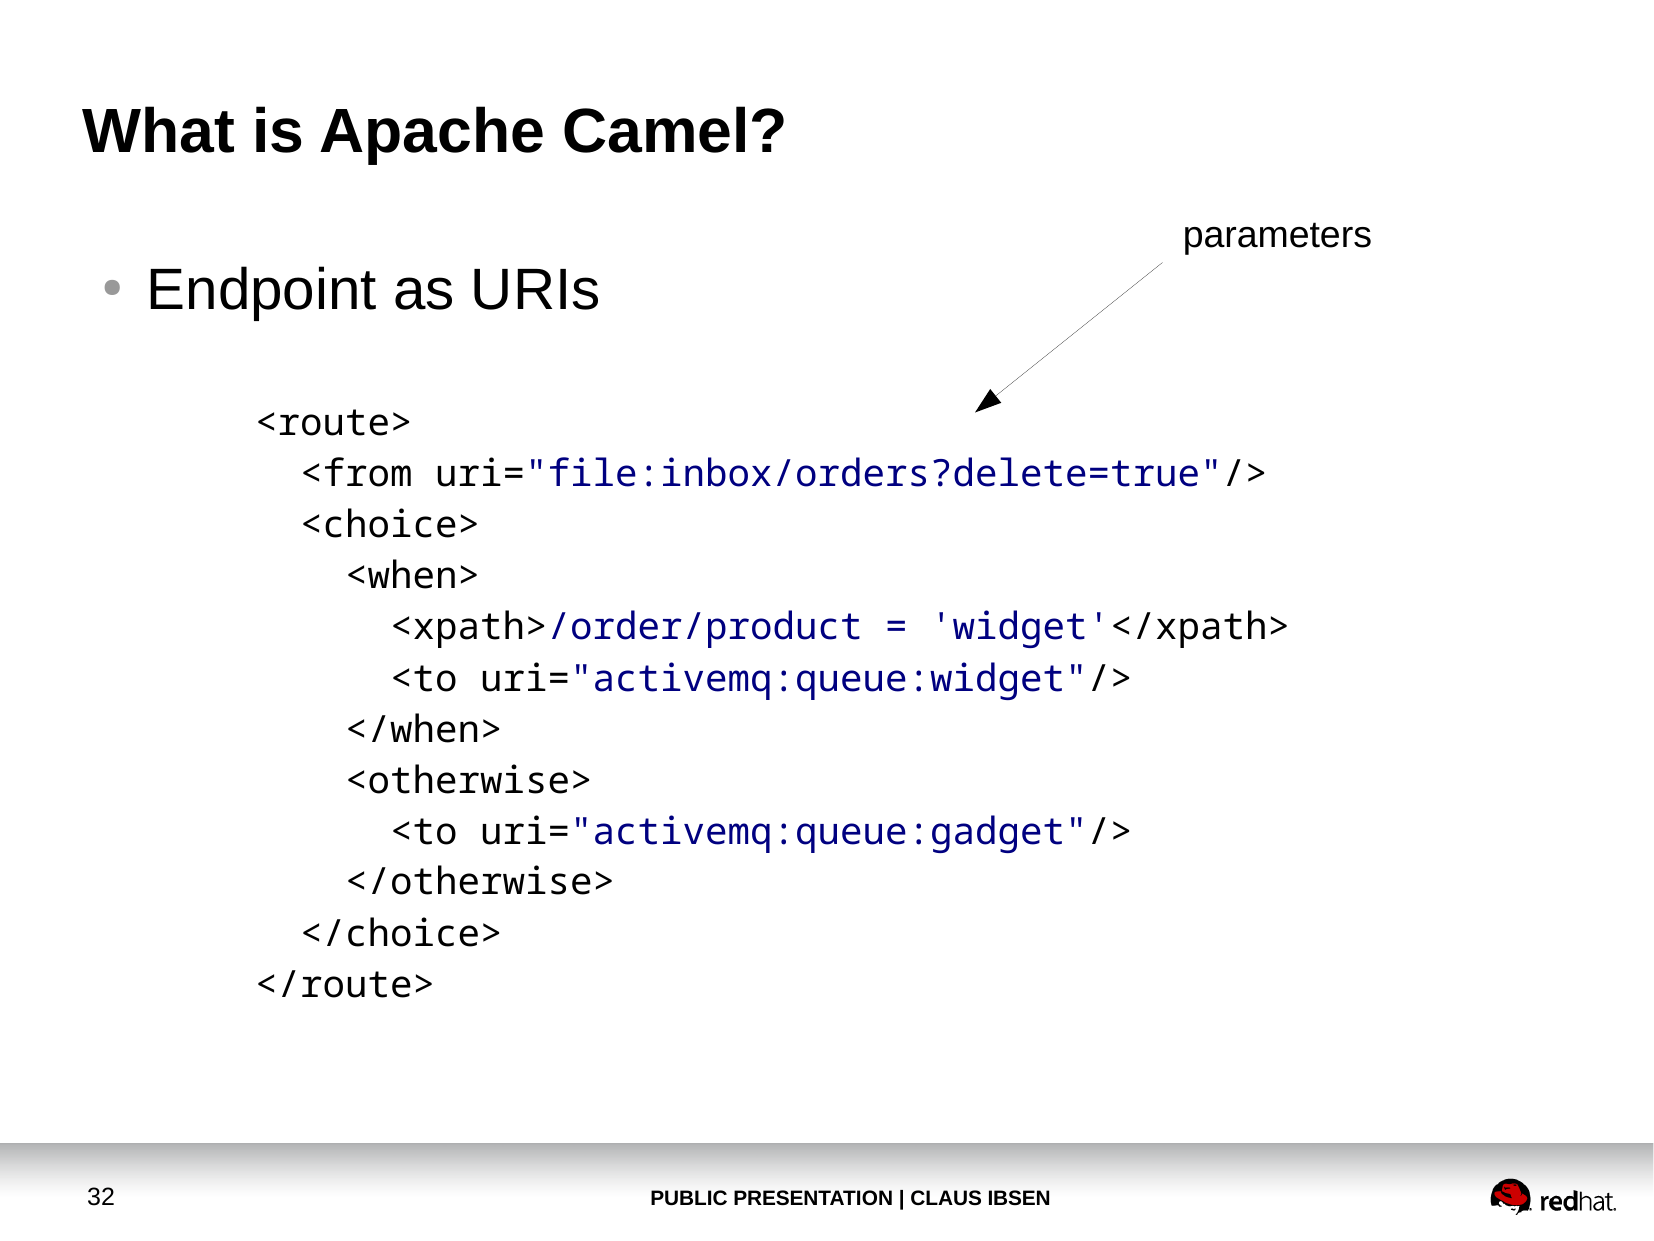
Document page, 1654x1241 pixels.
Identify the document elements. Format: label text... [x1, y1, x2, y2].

text_box parameters [1168, 205, 1388, 263]
text_box <route> <from uri="file:inbox/orders?delete=true"/> <choice> <when> <xpath>/order/product = 'widget'</xpath> <to uri="activemq:queue:widget"/> </when> <otherwise> <to uri="activemq:queue:gadget"/> </otherwise> </choice> </route> [195, 337, 1309, 962]
title What is Apache Camel? [82, 37, 1571, 226]
picture [0, 1143, 1654, 1241]
list Endpoint as URIs [86, 256, 1576, 1051]
